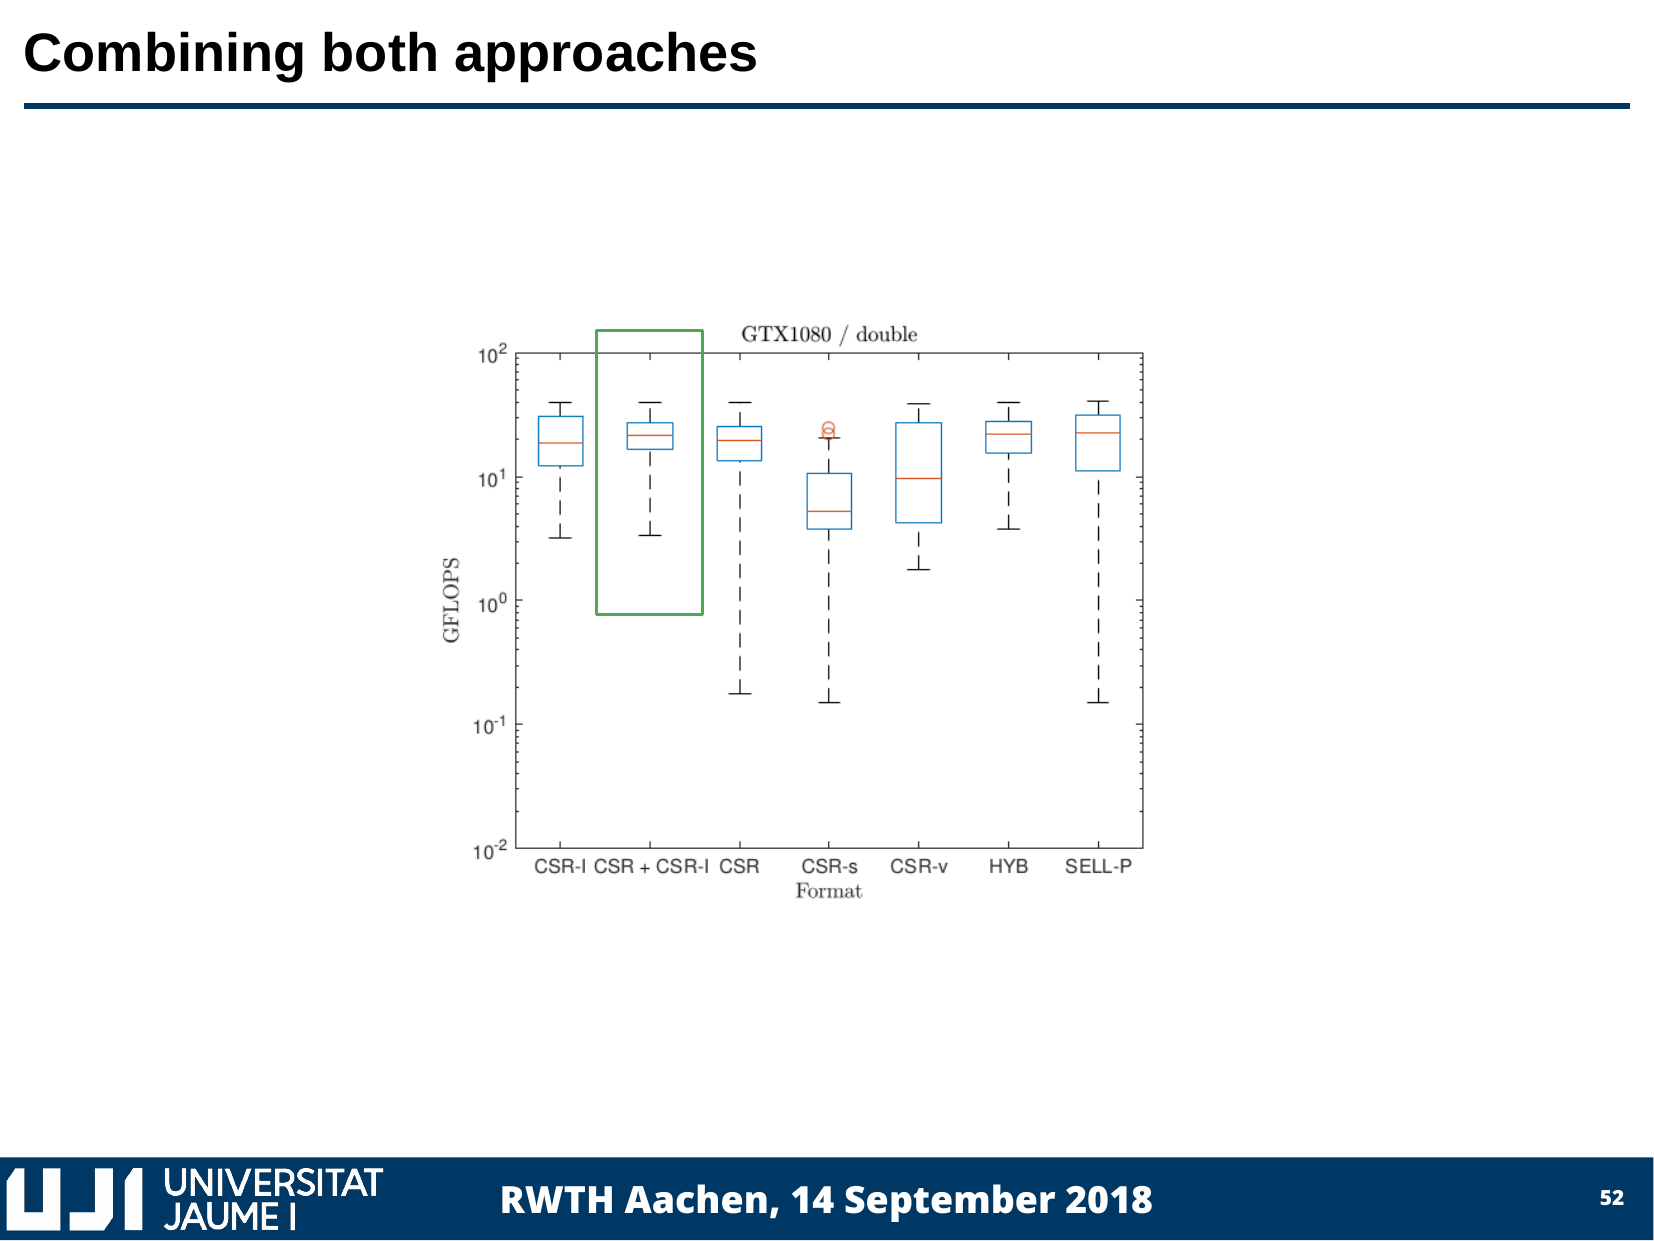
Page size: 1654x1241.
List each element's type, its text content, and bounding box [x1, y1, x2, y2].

picture [419, 307, 1188, 906]
title Combining both approaches [23, 0, 1630, 107]
picture [0, 1158, 390, 1241]
